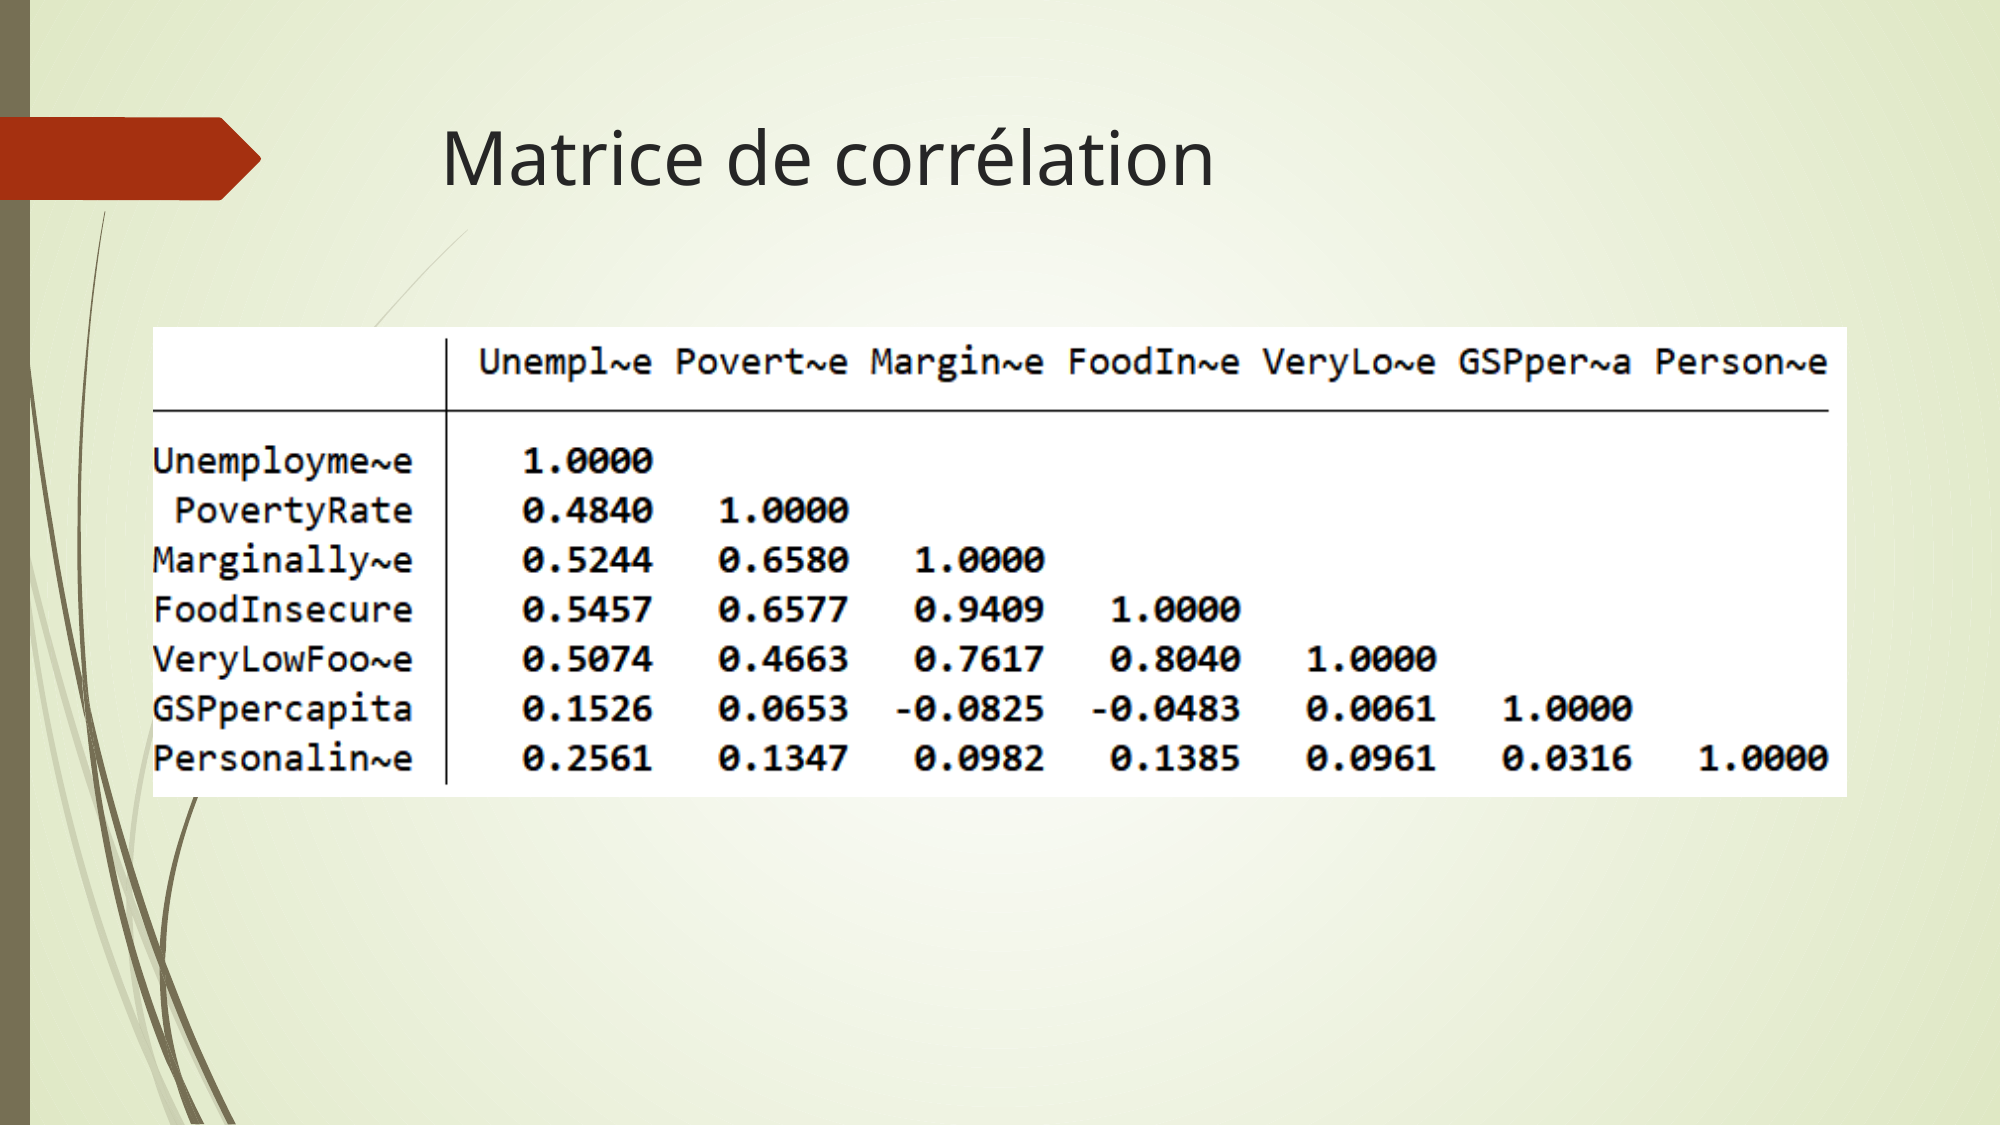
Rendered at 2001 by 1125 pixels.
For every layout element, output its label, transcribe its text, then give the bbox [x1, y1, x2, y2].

title Matrice de corrélation [425, 102, 1888, 313]
picture [153, 328, 1847, 797]
